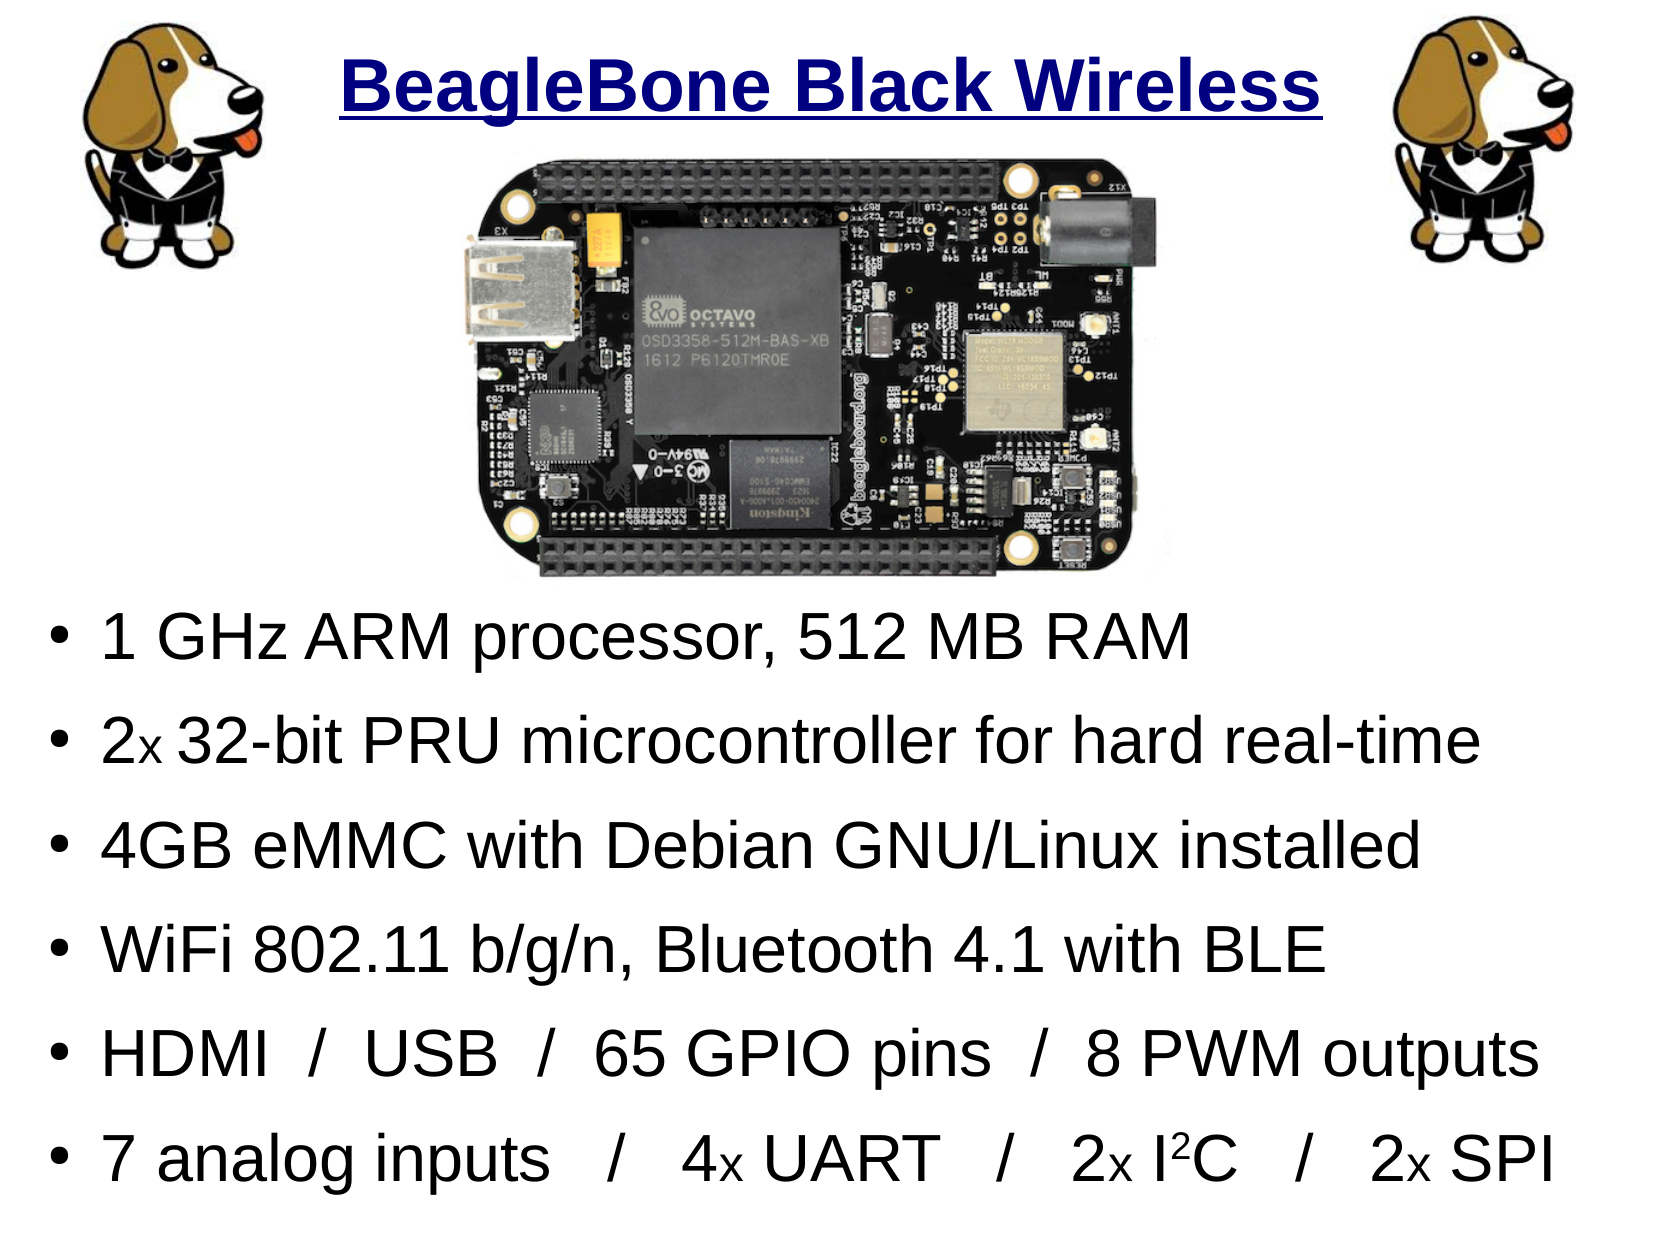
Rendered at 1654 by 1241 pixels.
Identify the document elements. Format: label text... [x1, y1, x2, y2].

list 1 GHz ARM processor, 512 MB RAM 2x 32-bit PRU microcontroller for hard real-time 4GB eMMC with Debian GNU/Linux installed WiFi 802.11 b/g/n, Bluetooth 4.1 with BLE HDMI / USB / 65 GPIO pins / 8 PWM outputs 7 analog inputs / 4x UART / 2x I2C / 2x SPI [30, 525, 1576, 1241]
title BeagleBone Black Wireless [86, 0, 1576, 190]
picture [80, 21, 266, 273]
picture [450, 190, 1171, 525]
picture [1390, 14, 1576, 266]
